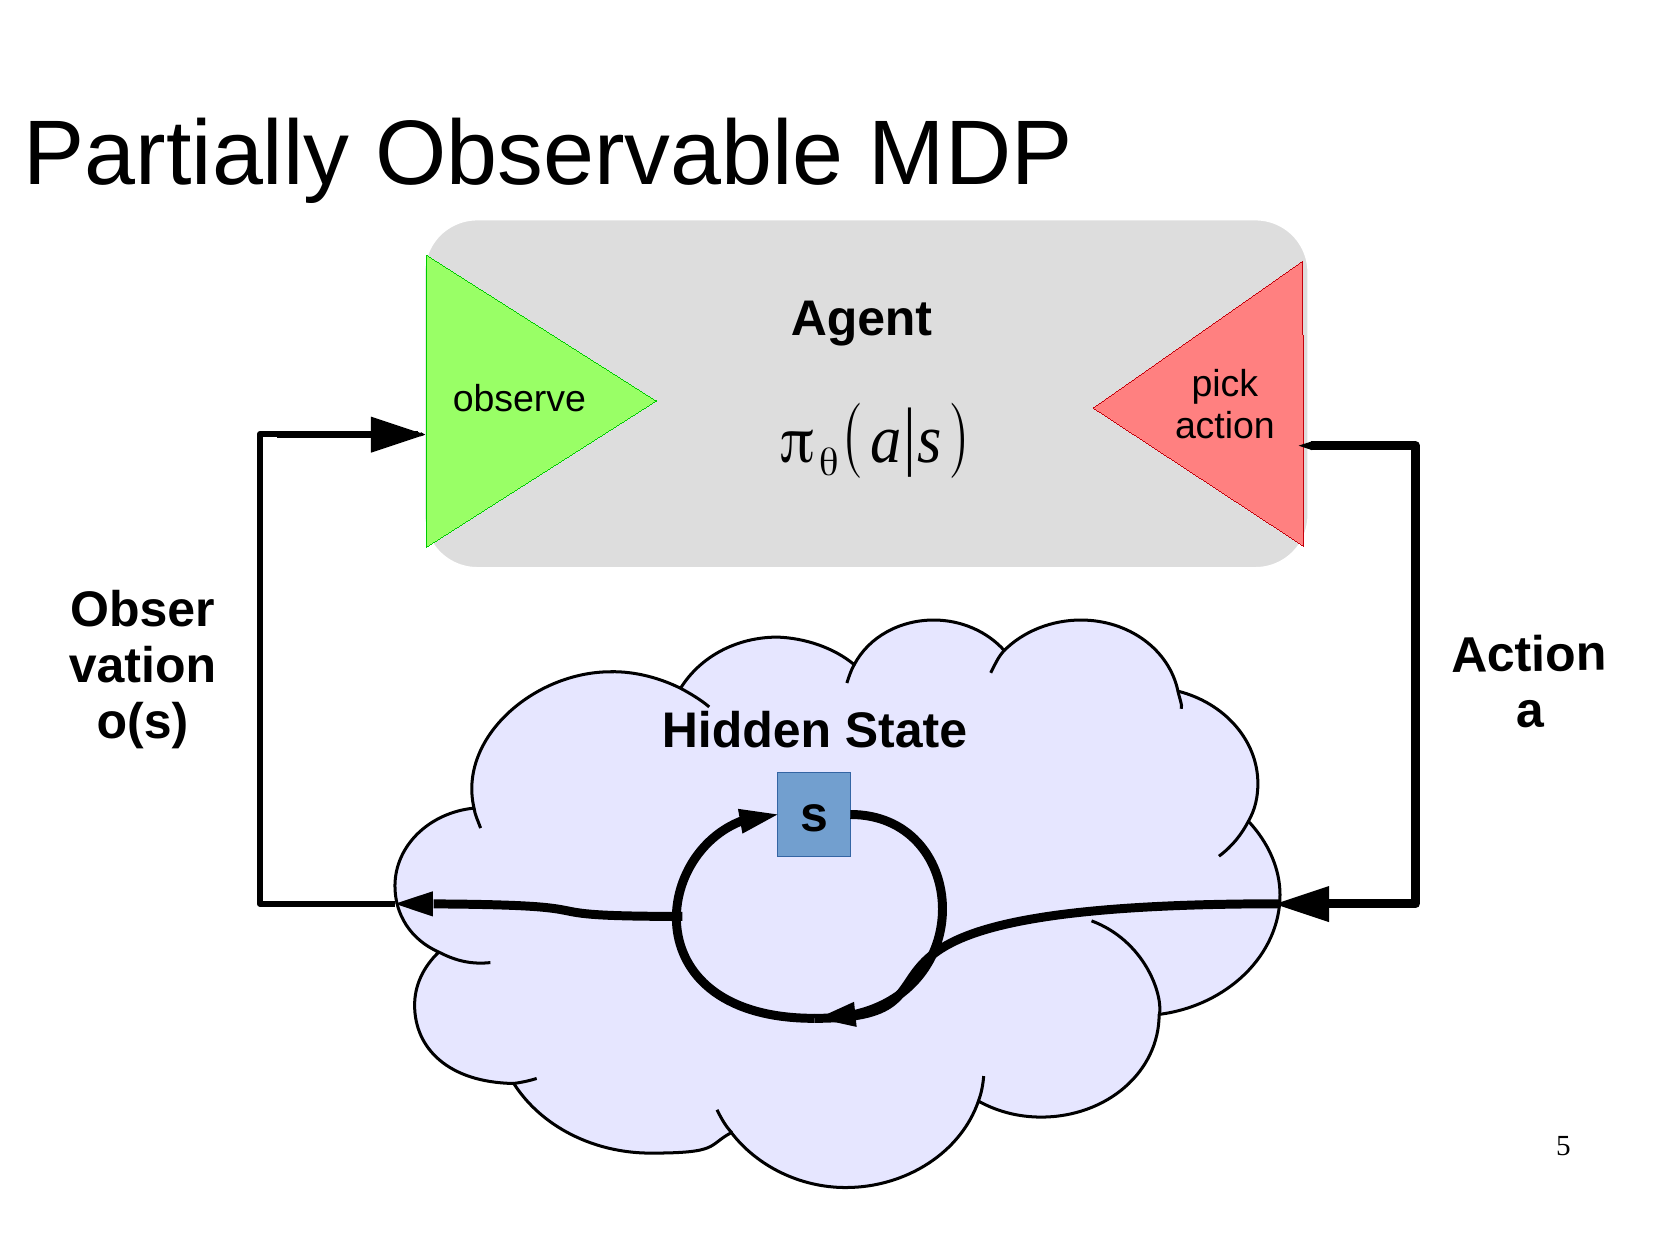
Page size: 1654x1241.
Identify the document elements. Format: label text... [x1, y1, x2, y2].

text_box s [777, 772, 851, 857]
text_box Agent [685, 274, 1039, 364]
title Partially Observable MDP [23, 49, 1512, 257]
text_box pick action [1151, 345, 1299, 463]
chart [764, 398, 984, 482]
text_box observe [404, 361, 635, 436]
text_box Hidden State [647, 694, 983, 766]
text_box [682, 816, 937, 1013]
text_box Action a [1426, 607, 1654, 757]
text_box Observation o(s) [45, 565, 241, 767]
text_box [397, 905, 1279, 1188]
text_box [416, 211, 1317, 577]
text_box [394, 620, 1281, 940]
